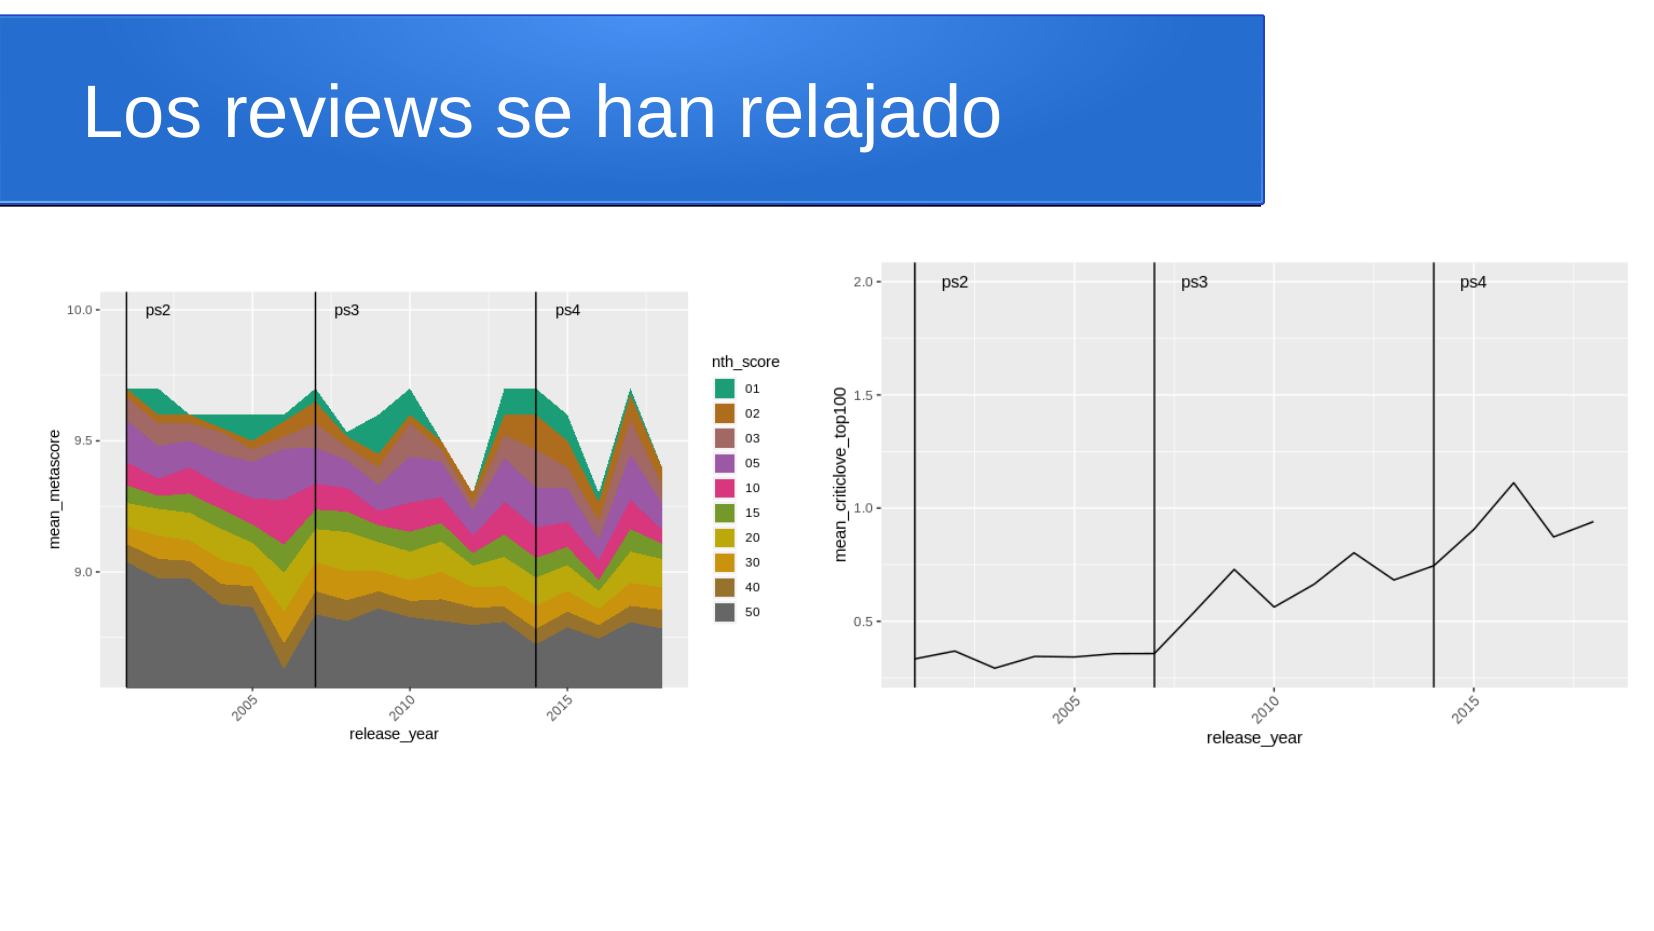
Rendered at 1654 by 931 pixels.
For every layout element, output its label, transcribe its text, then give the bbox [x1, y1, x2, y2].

title Los reviews se han relajado [82, 35, 1235, 189]
picture [41, 284, 796, 751]
picture [826, 254, 1636, 755]
